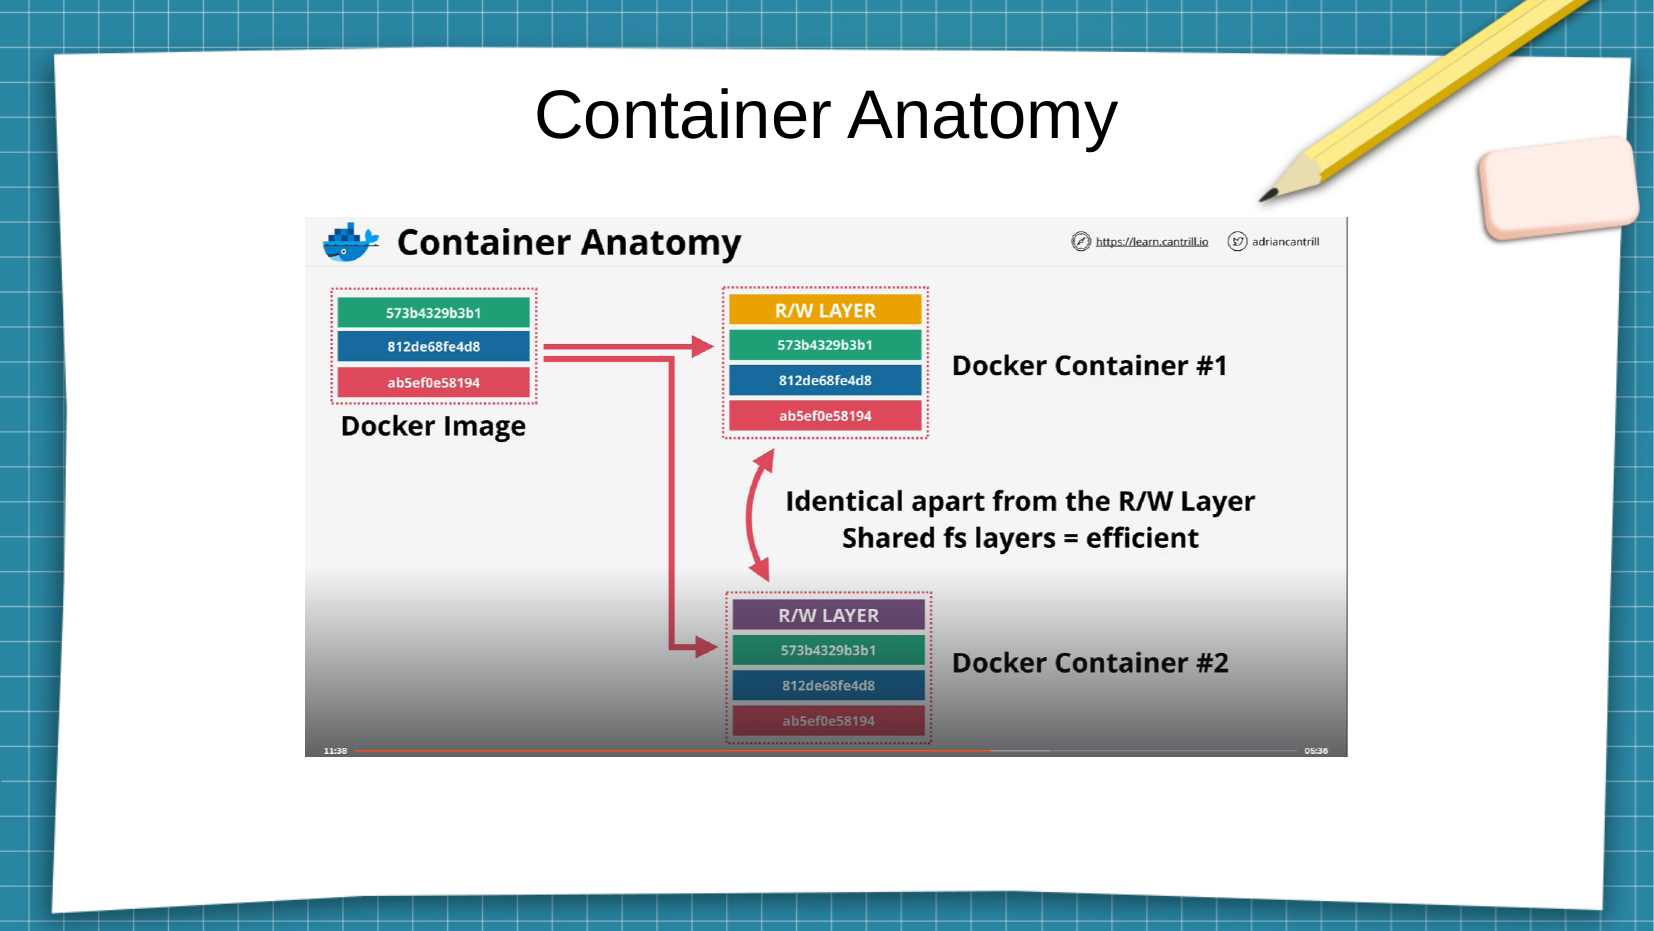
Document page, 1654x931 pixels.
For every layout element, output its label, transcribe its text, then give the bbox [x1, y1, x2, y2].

picture [0, 0, 1654, 931]
title Container Anatomy [82, 37, 1571, 193]
